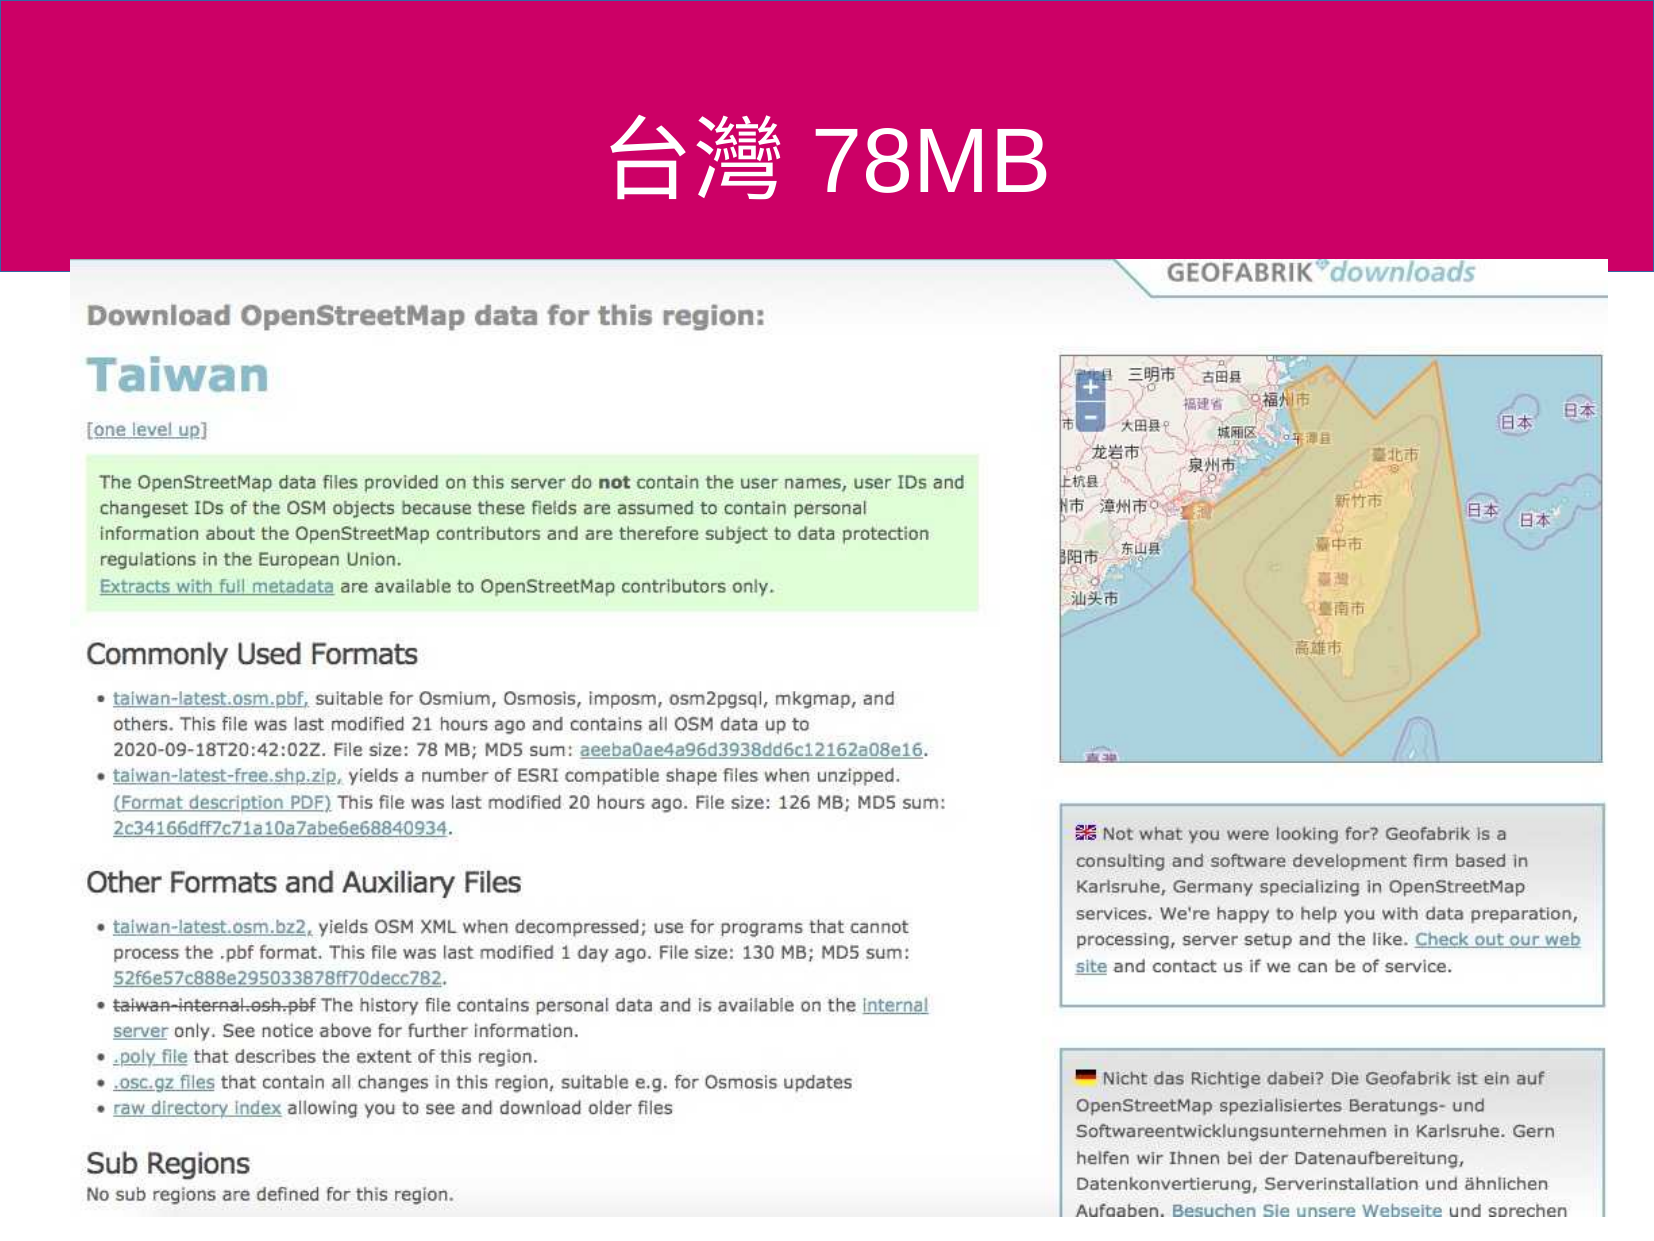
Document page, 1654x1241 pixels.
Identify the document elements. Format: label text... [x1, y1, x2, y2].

picture [70, 259, 1608, 1217]
title 台灣78MB [82, 49, 1571, 257]
